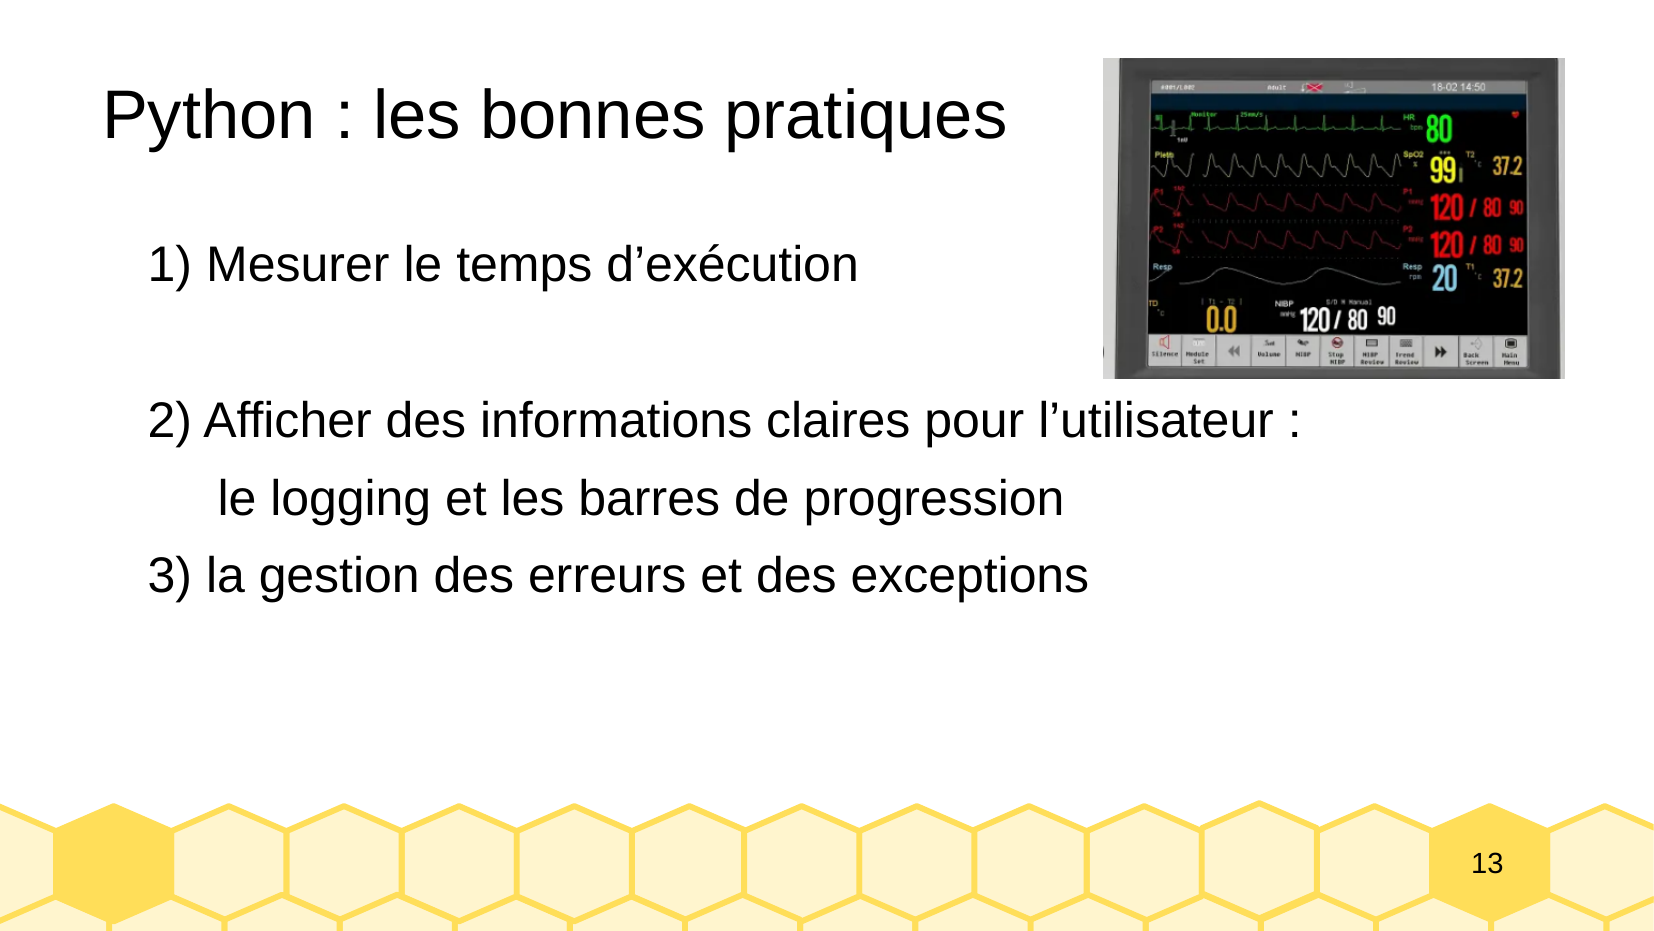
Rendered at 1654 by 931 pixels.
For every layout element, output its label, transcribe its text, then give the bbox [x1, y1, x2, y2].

list 1) Mesurer le temps d’exécution 2) Afficher des informations claires pour l’utilisateur : le logging et les barres de progression 3) la gestion des erreurs et des exceptions [76, 236, 1565, 776]
title Python : les bonnes pratiques [0, 37, 1300, 193]
picture [1103, 58, 1565, 379]
